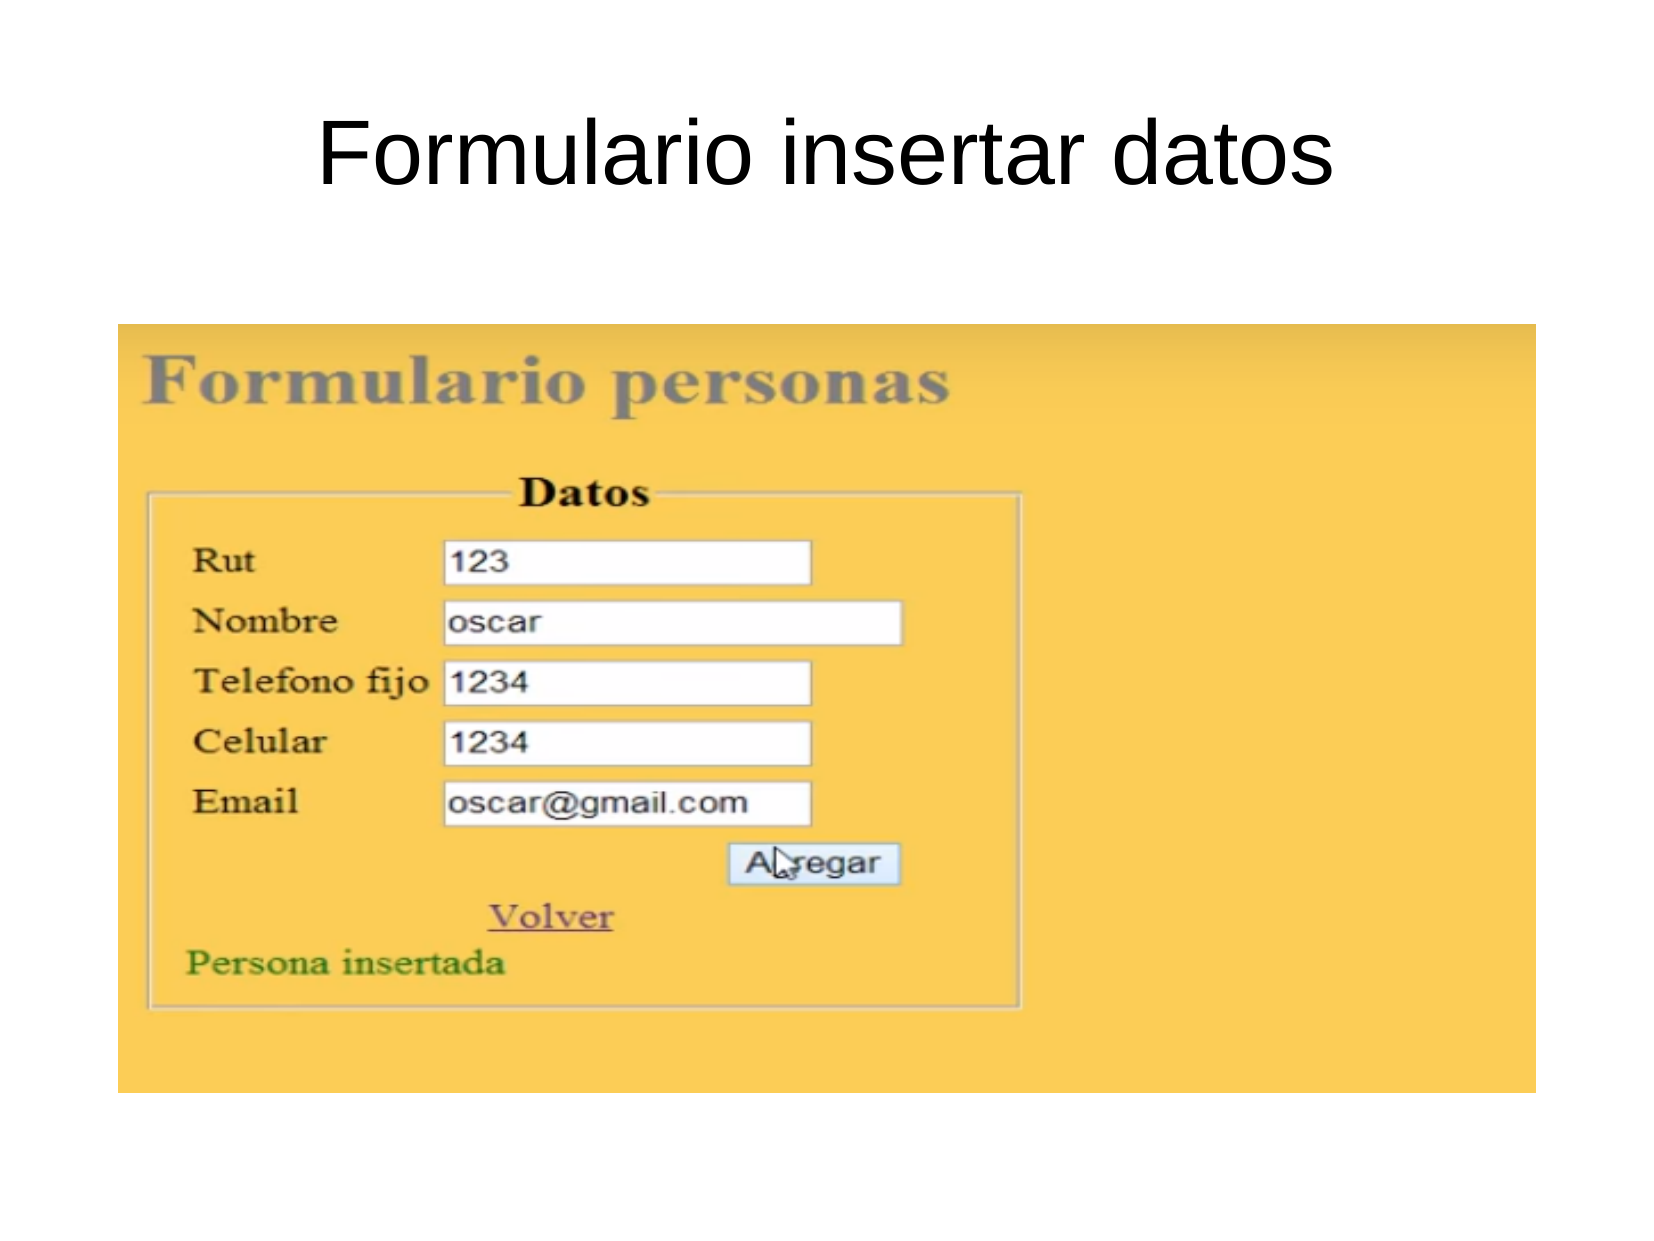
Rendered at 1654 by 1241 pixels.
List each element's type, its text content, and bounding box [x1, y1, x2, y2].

title Formulario insertar datos [82, 49, 1571, 257]
picture [118, 324, 1536, 1093]
